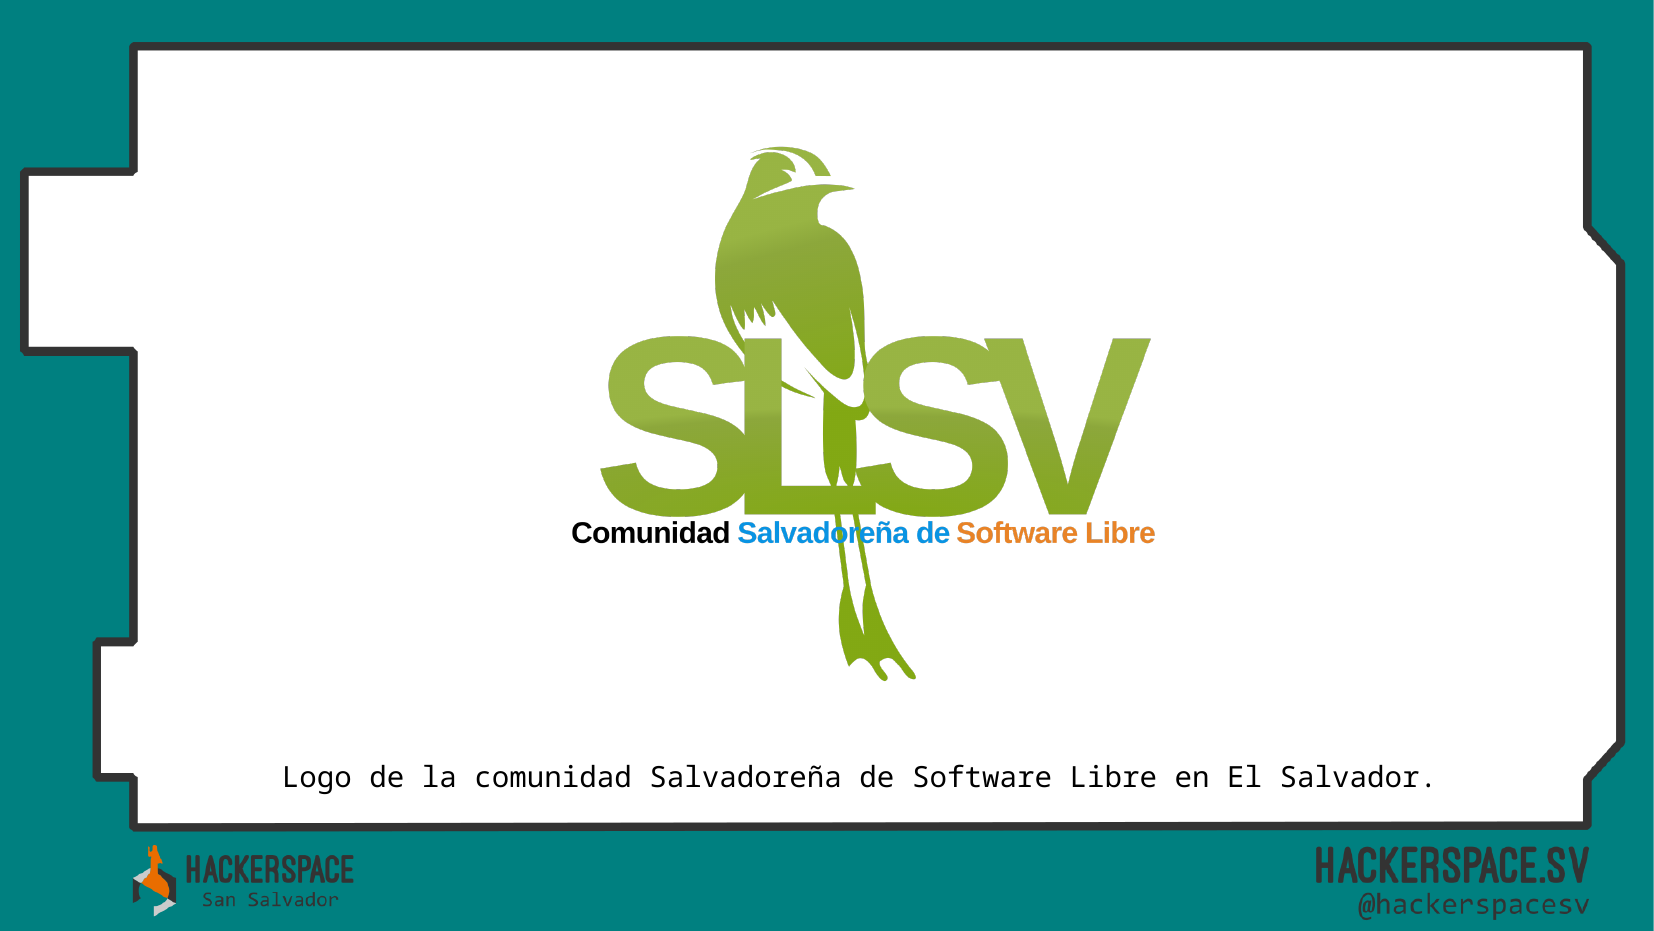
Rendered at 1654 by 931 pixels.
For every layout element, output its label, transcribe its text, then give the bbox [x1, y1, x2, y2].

list Logo de la comunidad Salvadoreña de Software Libre en El Salvador. [277, 755, 1441, 804]
picture [0, 0, 1654, 931]
